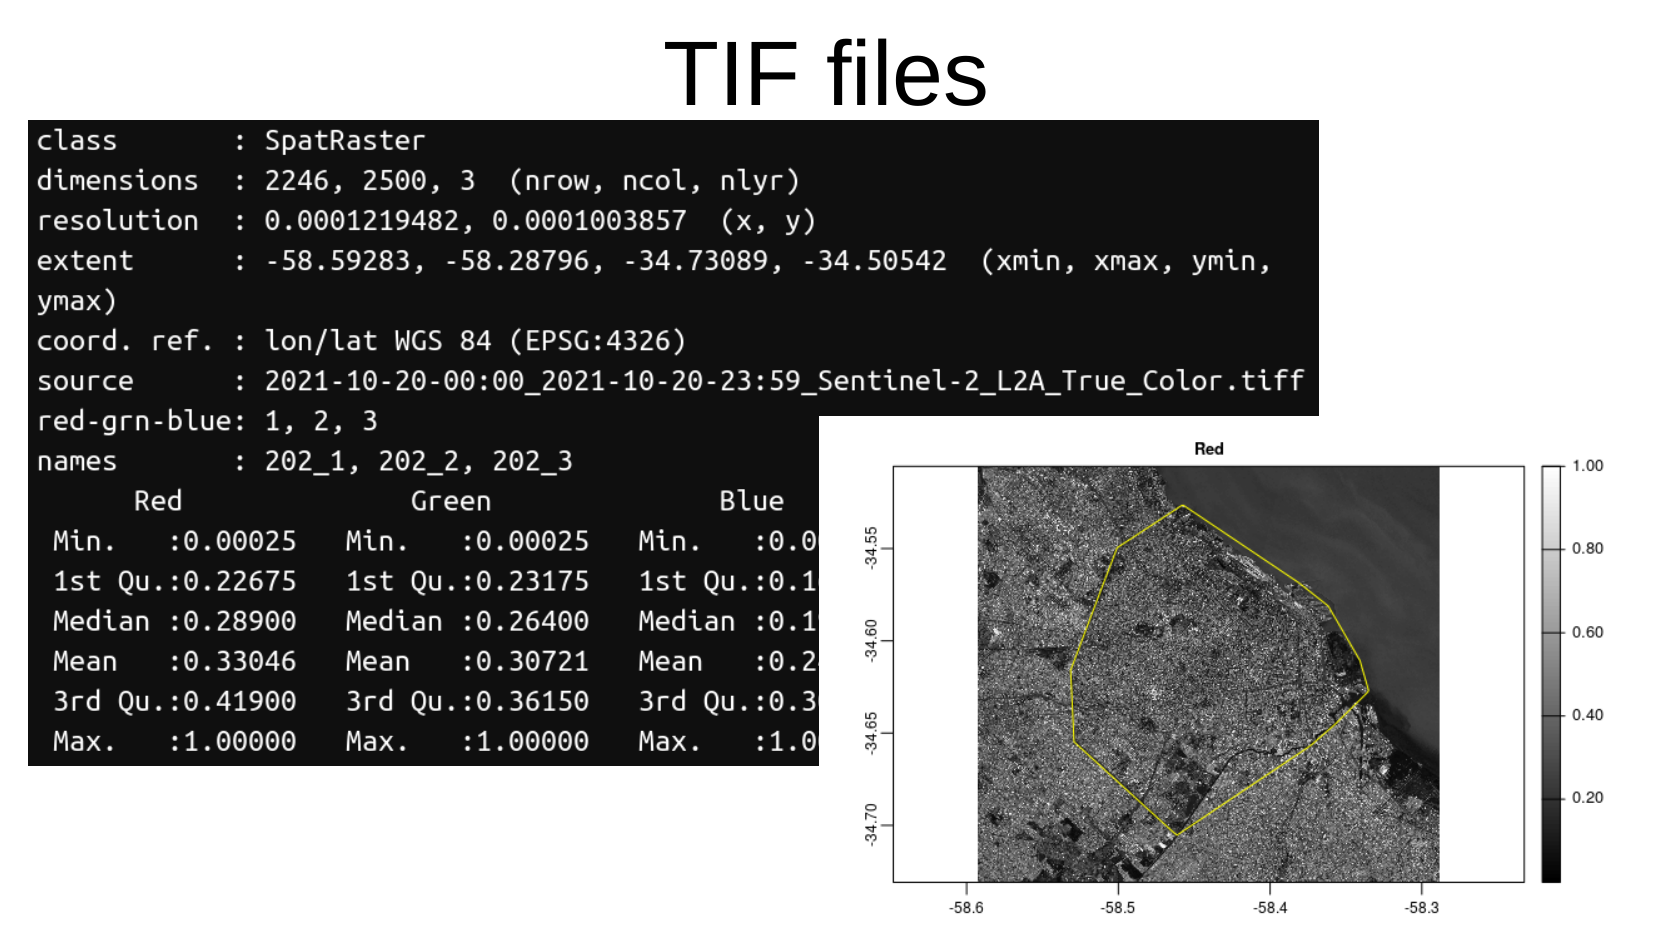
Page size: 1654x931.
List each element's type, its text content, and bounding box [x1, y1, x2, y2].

title TIF files [82, 0, 1571, 152]
picture [28, 120, 1654, 931]
